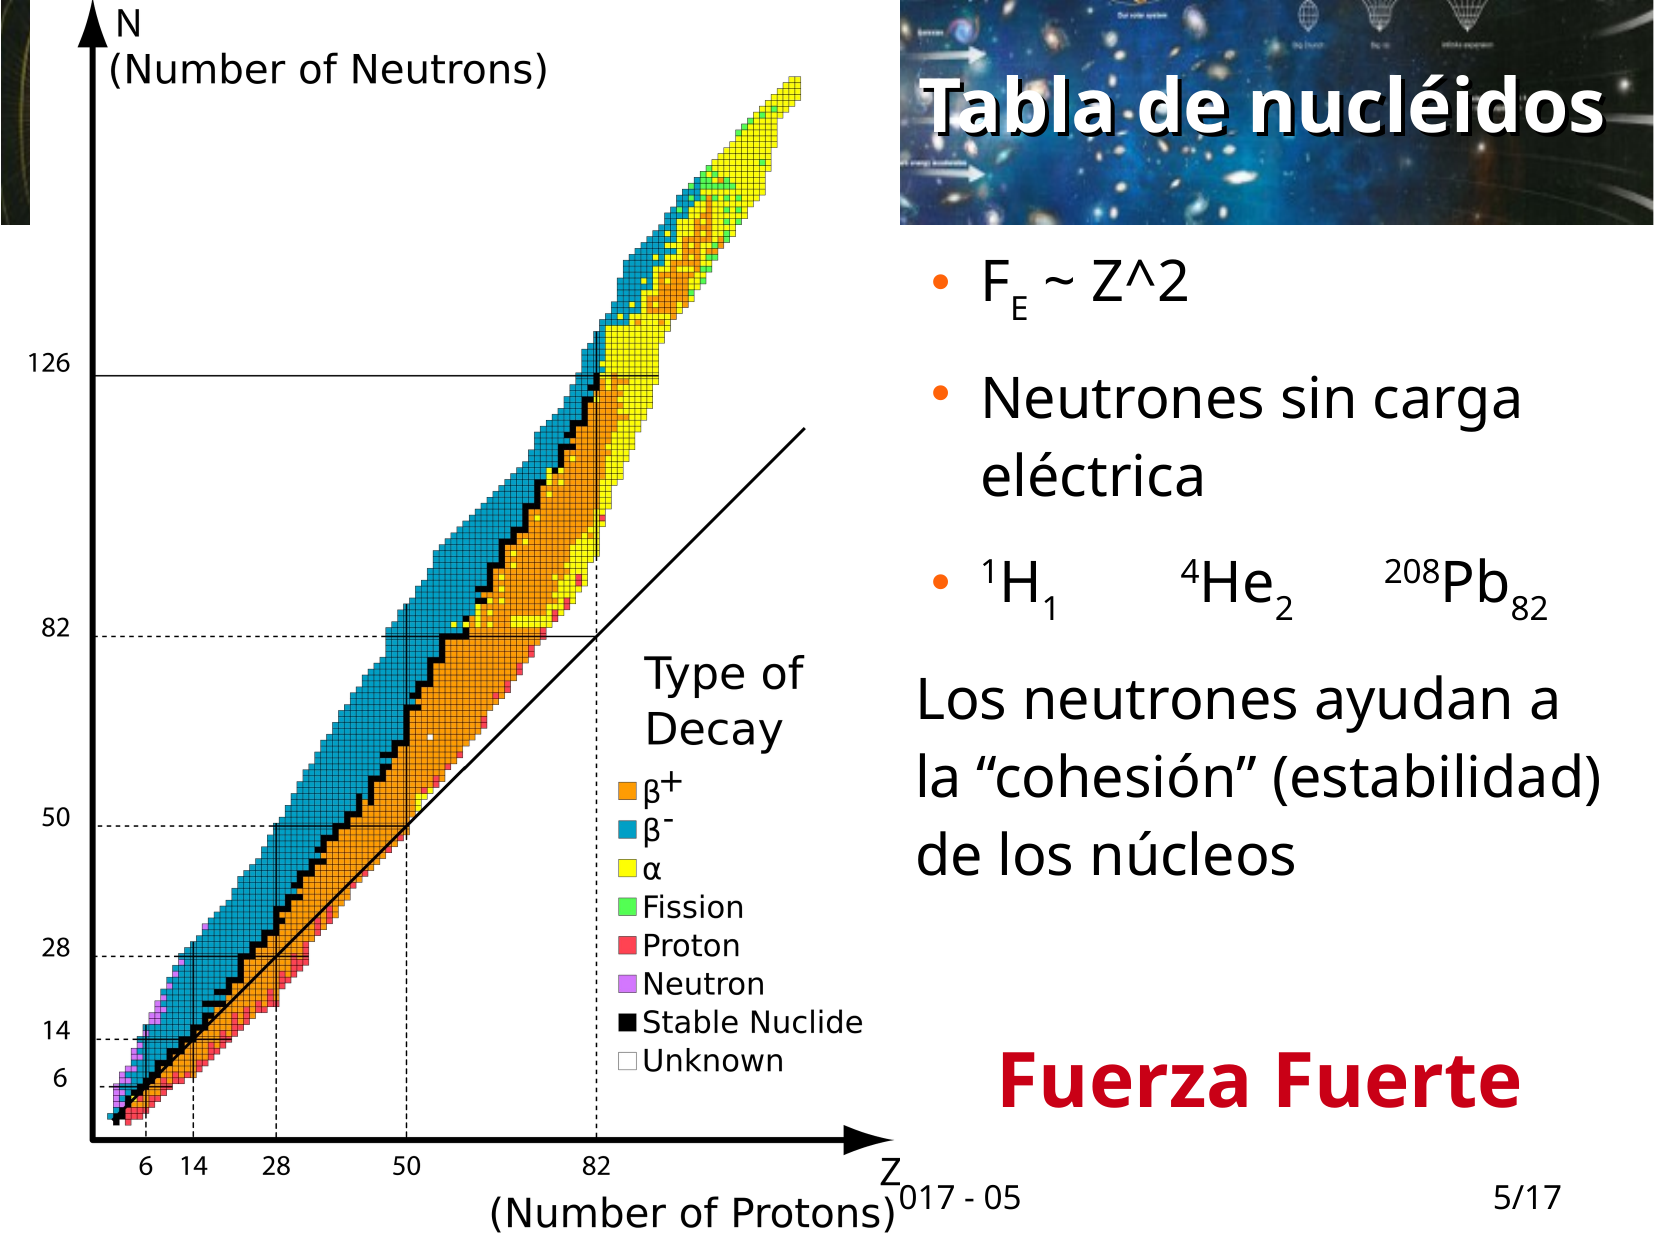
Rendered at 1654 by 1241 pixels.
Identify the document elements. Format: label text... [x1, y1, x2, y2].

picture [664, 230, 671, 237]
picture [1, 0, 1654, 1241]
picture [617, 313, 624, 320]
title Tabla de nucléidos [46, 15, 1607, 191]
picture [640, 278, 647, 286]
list FE ~ Z^2 Neutrones sin carga eléctrica 1H1 4He2 208Pb82 Los neutrones ayudan a la “cohesión” (estabilidad) de los núcleos Fuerza Fuerte [915, 240, 1606, 1156]
picture [629, 301, 635, 308]
